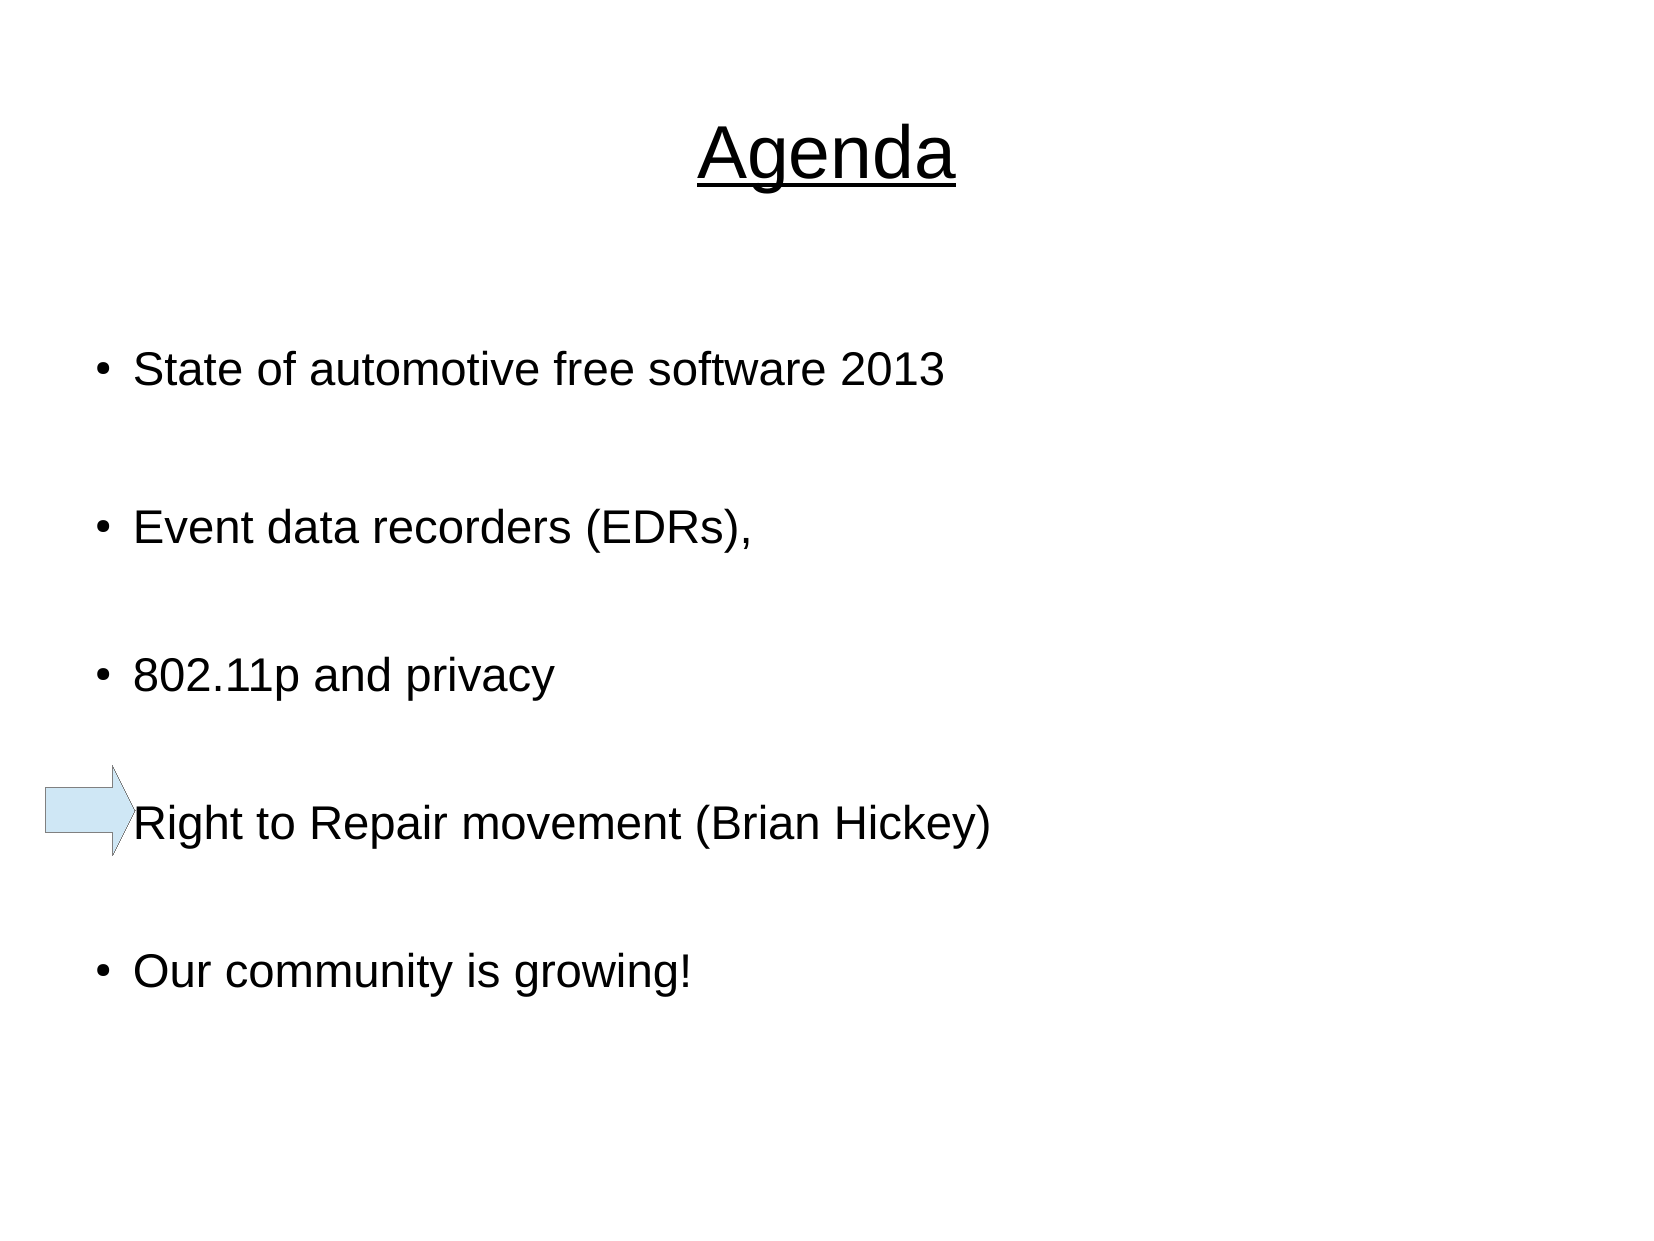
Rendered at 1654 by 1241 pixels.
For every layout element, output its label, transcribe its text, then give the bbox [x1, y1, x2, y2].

text_box [45, 765, 136, 856]
list State of automotive free software 2013 Event data recorders (EDRs), 802.11p and privacy Right to Repair movement (Brian Hickey) Our community is growing! [82, 290, 1538, 1010]
title Agenda [82, 49, 1571, 257]
